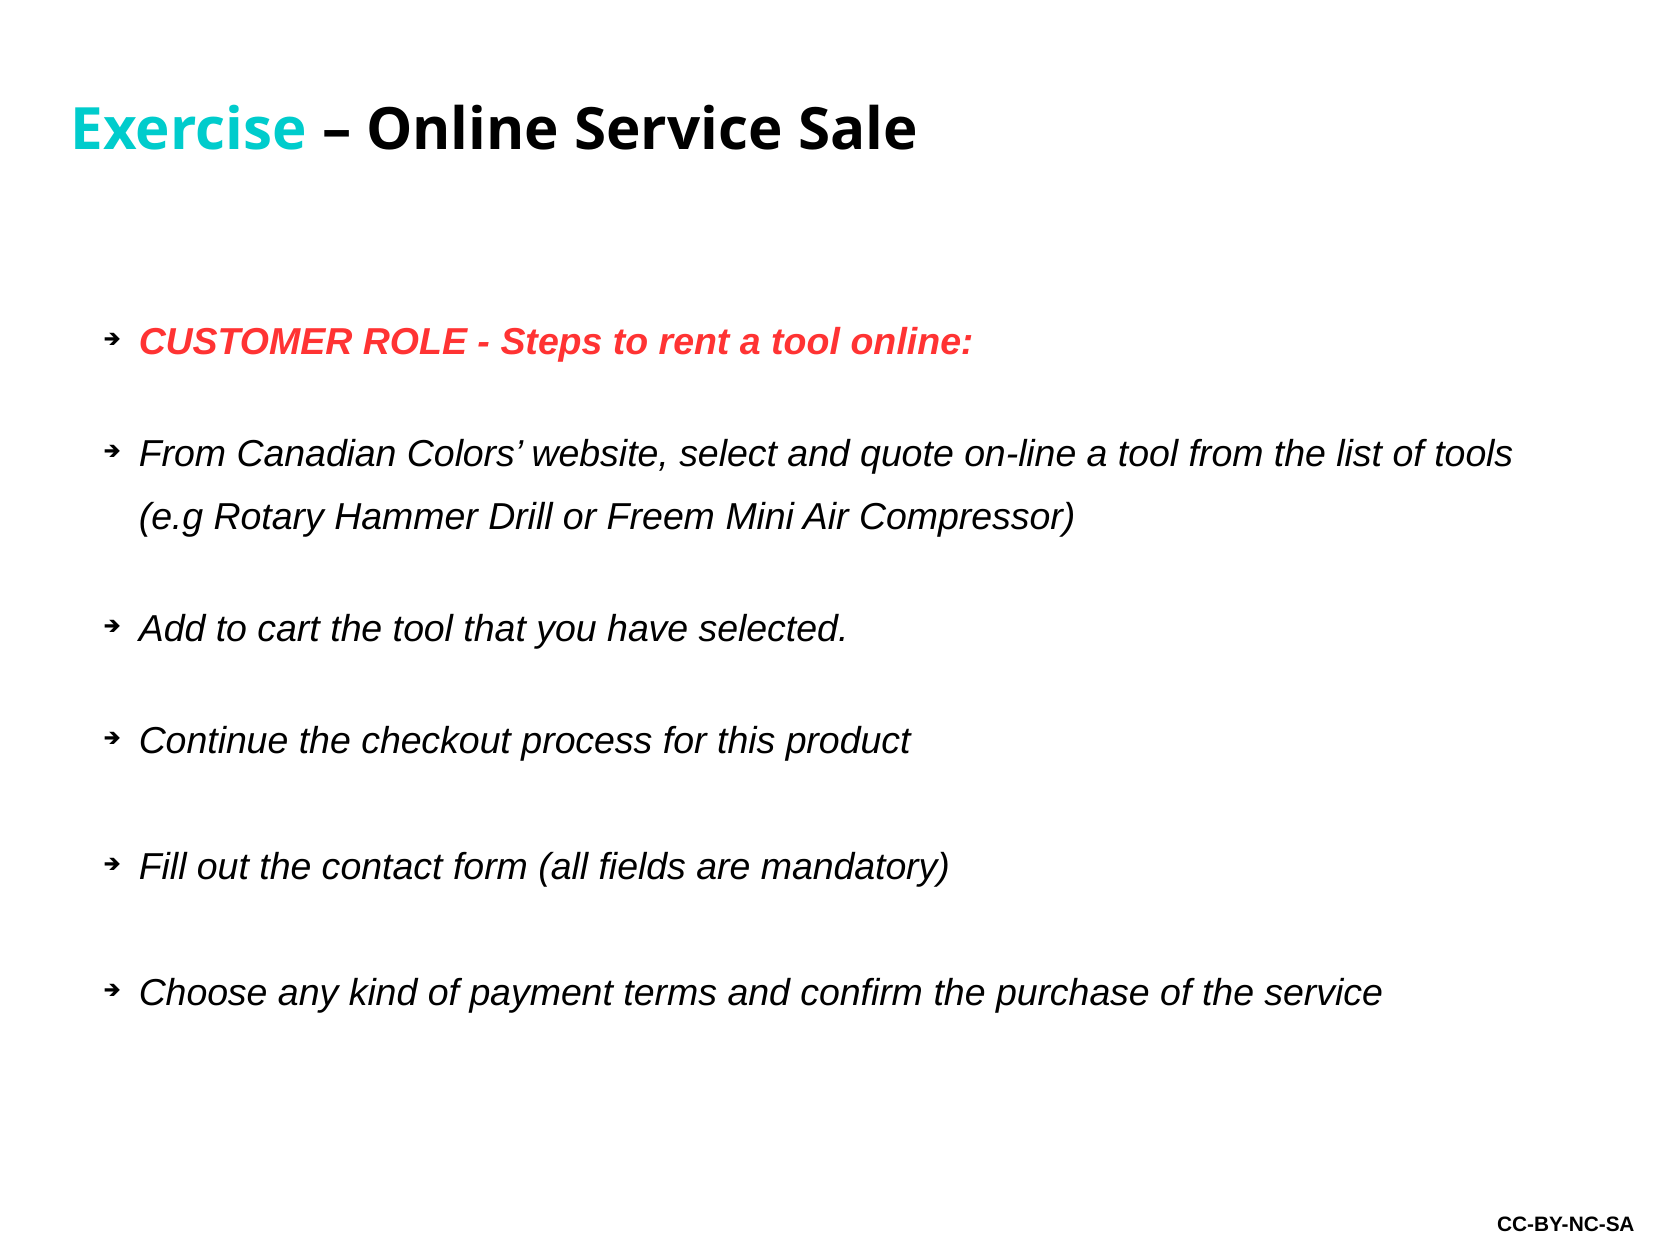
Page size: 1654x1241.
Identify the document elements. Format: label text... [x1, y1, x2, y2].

text_box CUSTOMER ROLE - Steps to rent a tool online: From Canadian Colors’ website, select and quote on-line a tool from the list of tools (e.g Rotary Hammer Drill or Freem Mini Air Compressor) Add to cart the tool that you have selected. Continue the checkout process for this product Fill out the contact form (all fields are mandatory) Choose any kind of payment terms and confirm the purchase of the service [88, 291, 1560, 1004]
title Exercise – Online Service Sale [70, 23, 1560, 231]
text_box CC-BY-NC-SA [1482, 1204, 1654, 1241]
